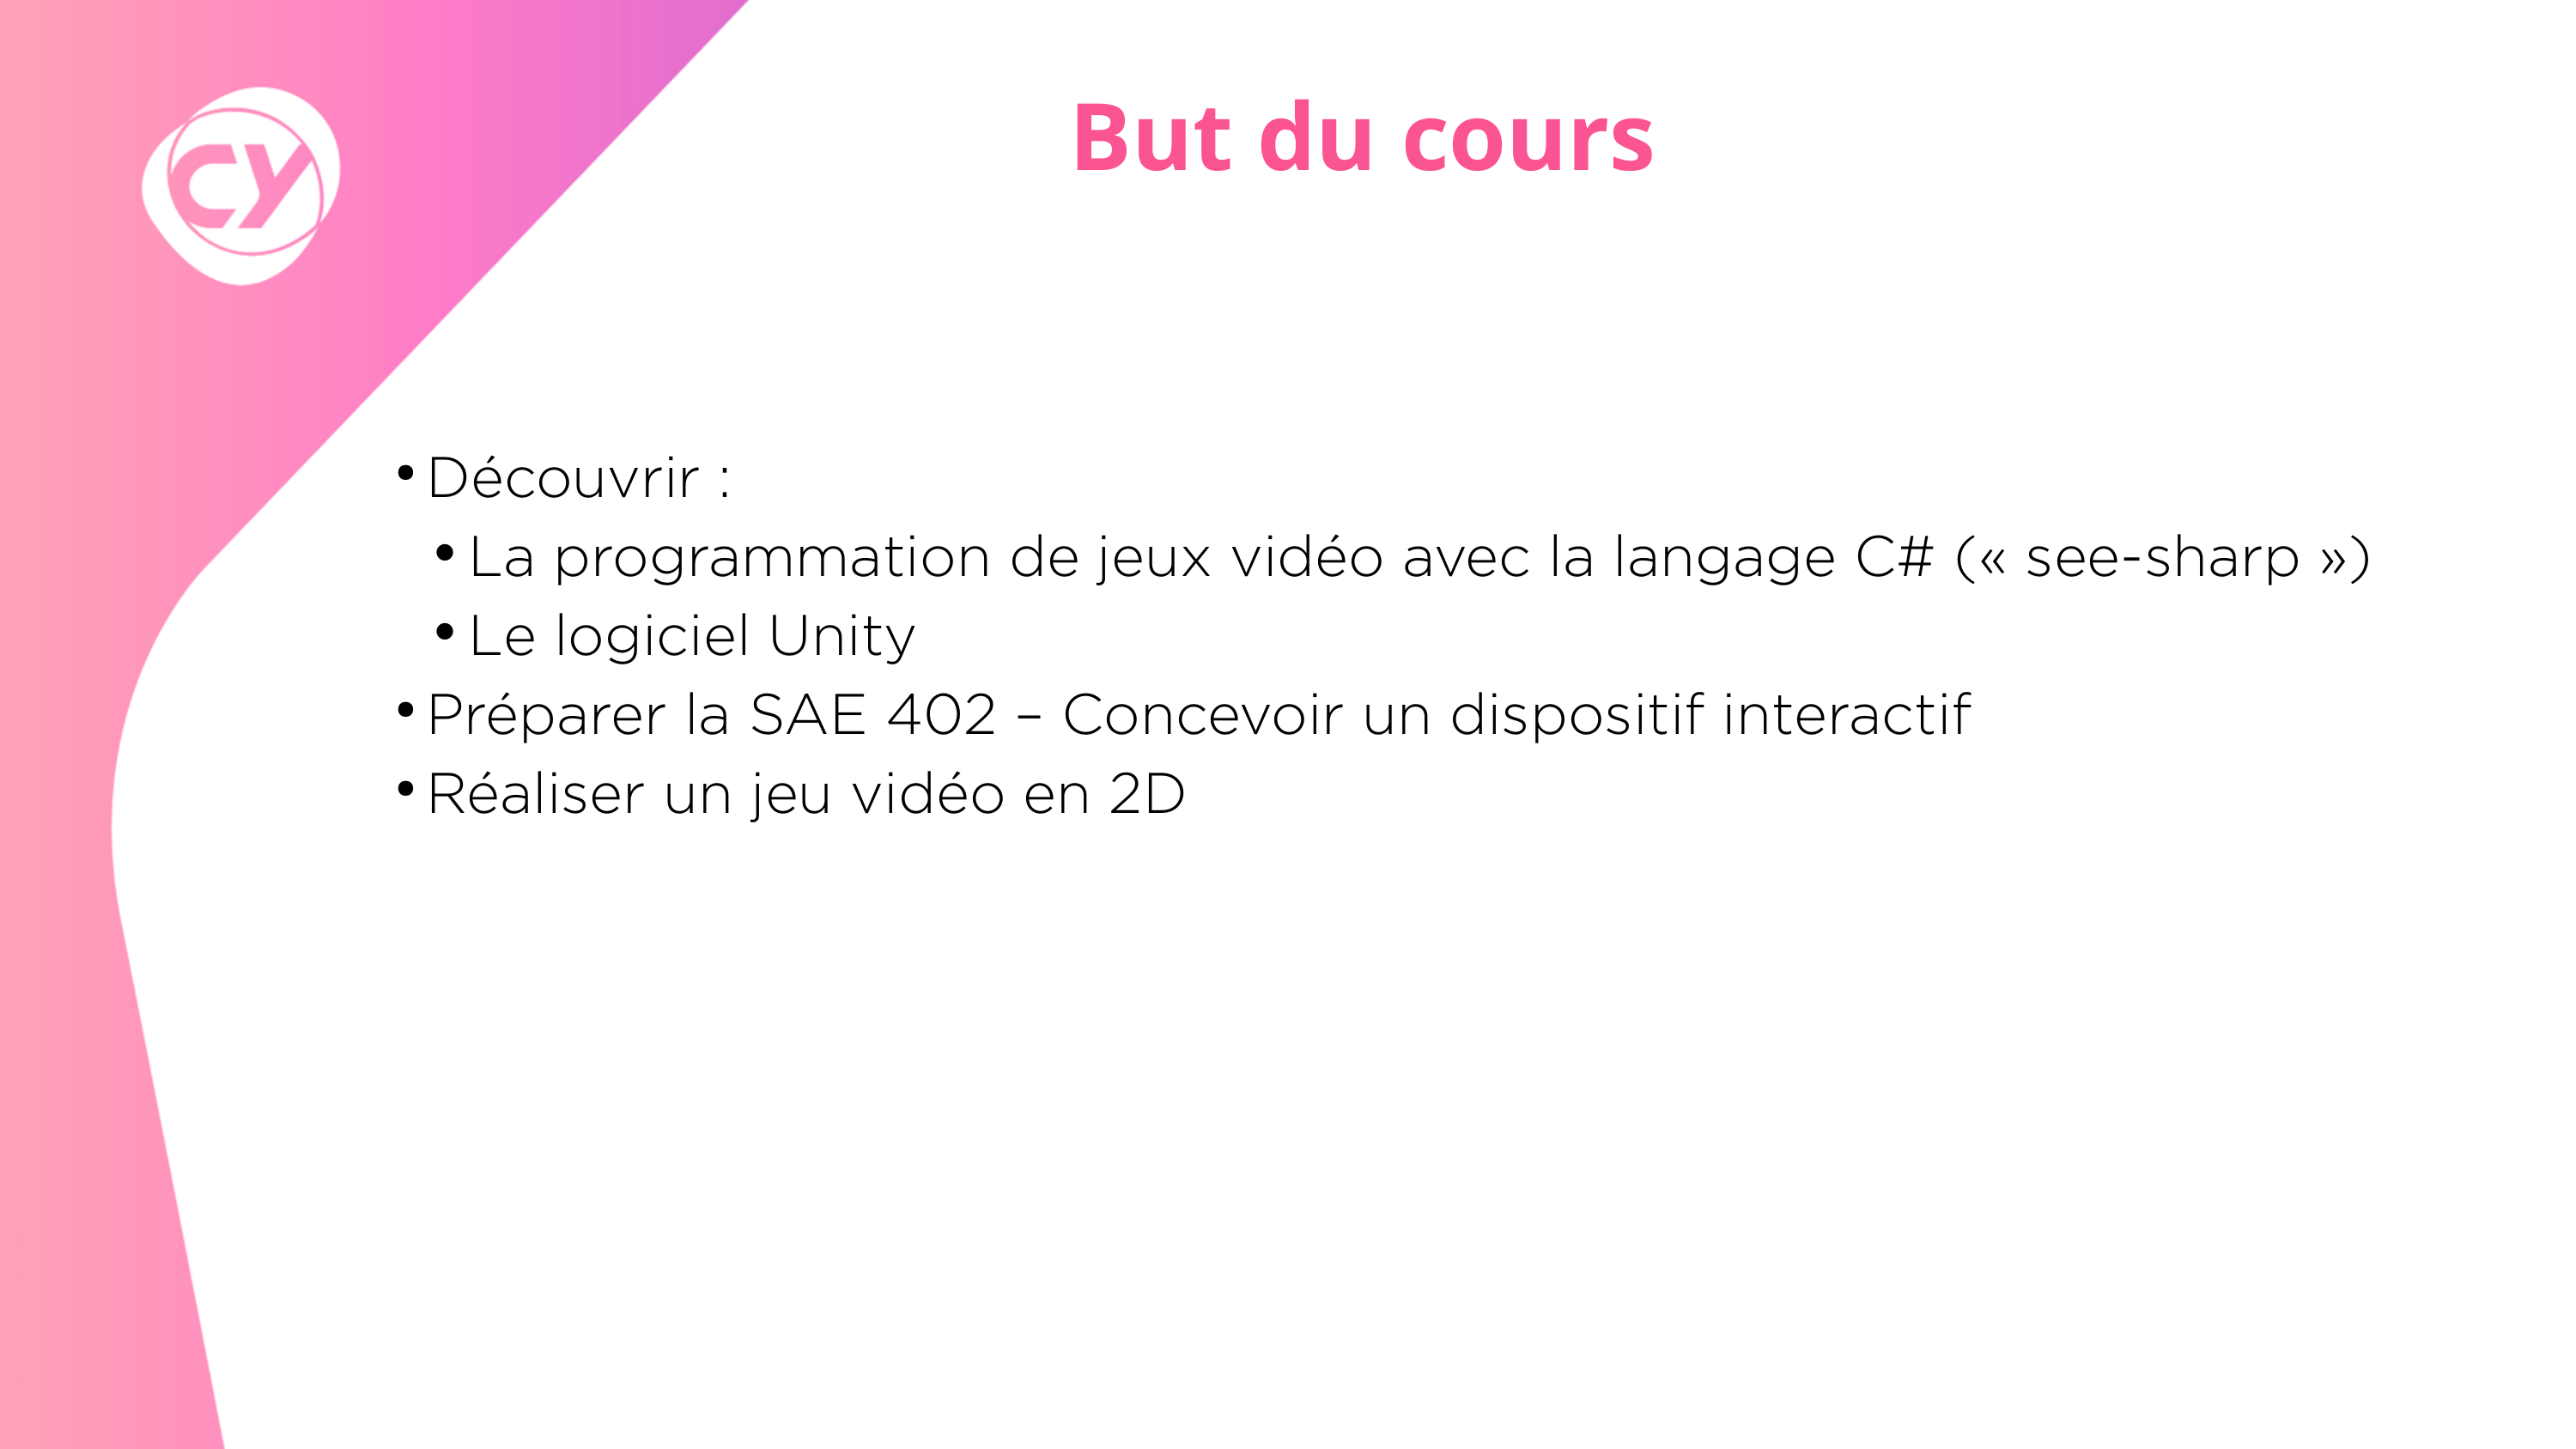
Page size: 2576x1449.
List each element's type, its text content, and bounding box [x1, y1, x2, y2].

picture [0, 0, 2576, 1449]
text_box Découvrir : La programmation de jeux vidéo avec la langage C# (« see-sharp ») Le logiciel Unity Préparer la SAE 402 – Concevoir un dispositif interactif Réaliser un jeu vidéo en 2D [395, 429, 2475, 825]
text_box But du cours [786, 58, 1940, 190]
